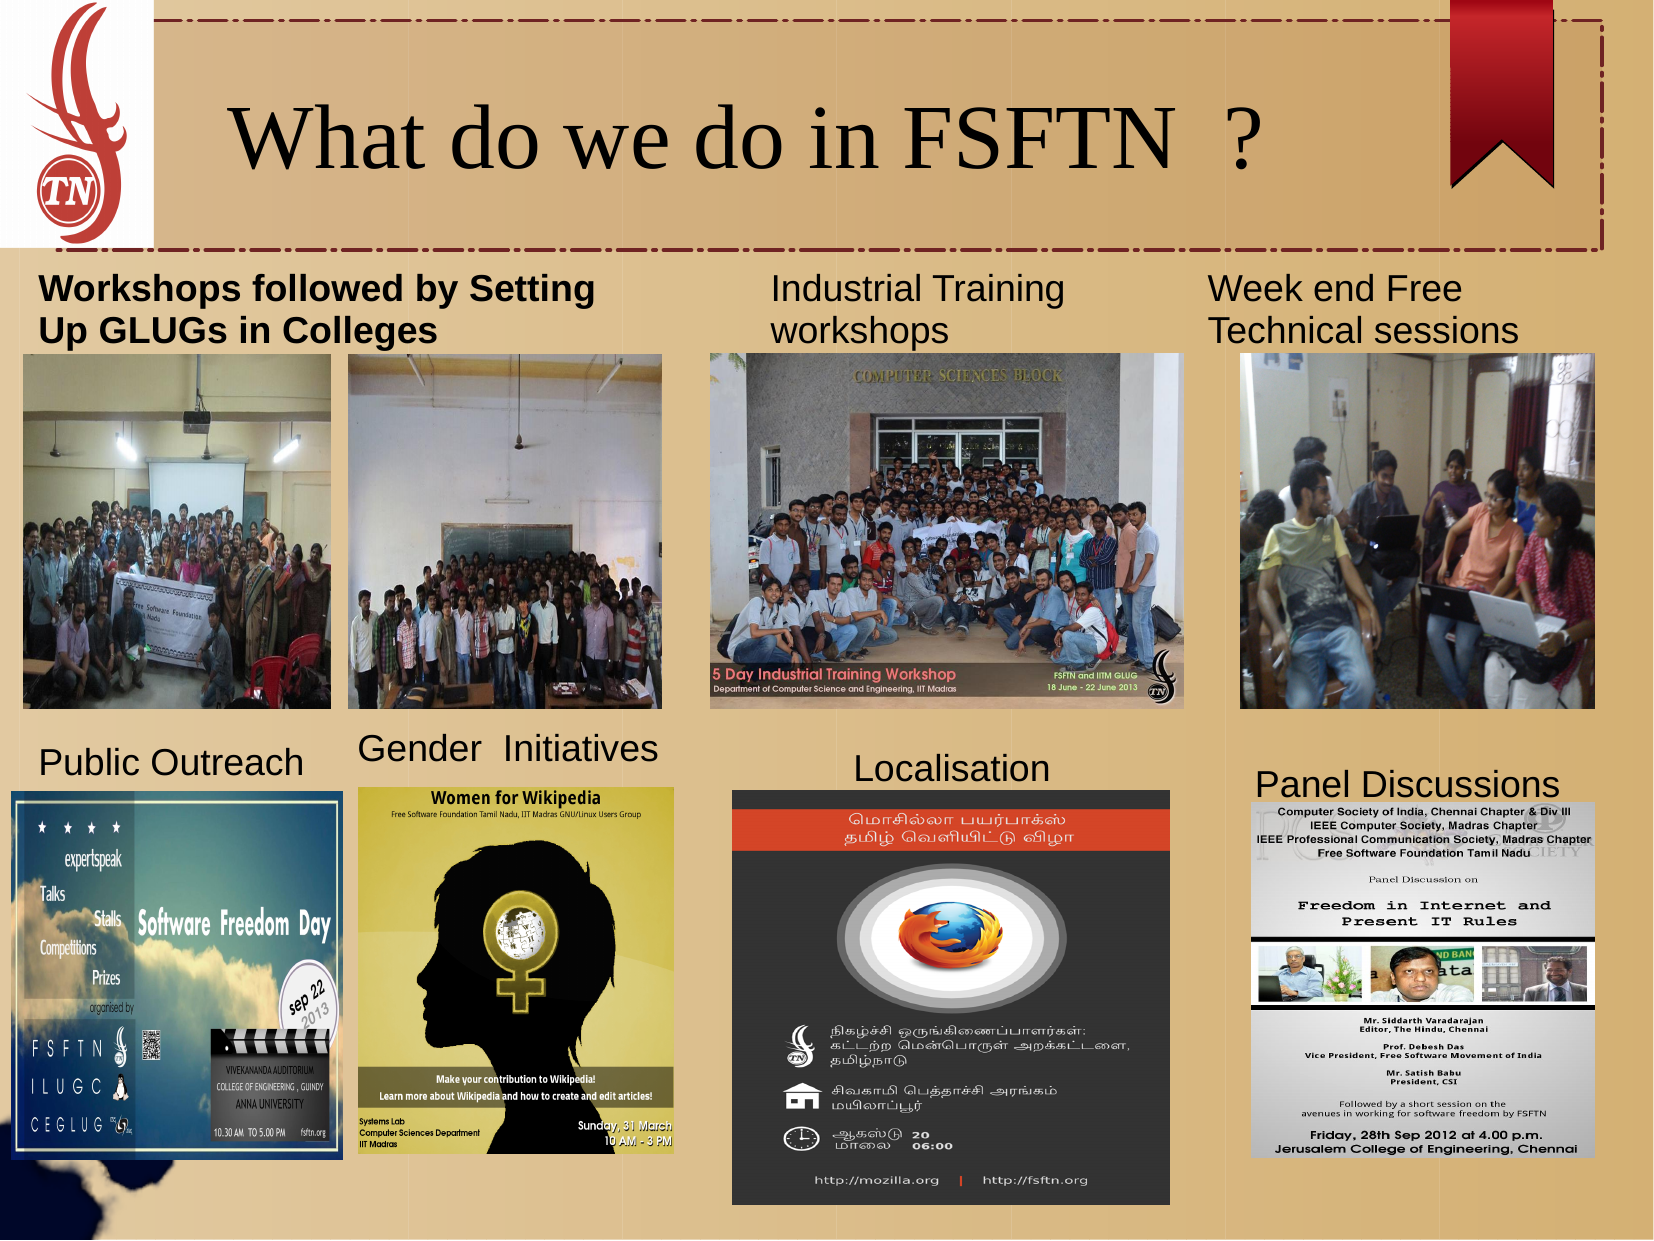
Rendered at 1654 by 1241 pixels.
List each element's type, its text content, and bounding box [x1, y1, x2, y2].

picture [732, 790, 1170, 1205]
text_box Week end Free Technical sessions [1192, 259, 1607, 413]
picture [1251, 802, 1595, 1158]
text_box Industrial Training workshops [755, 259, 1192, 401]
picture [11, 791, 343, 1160]
text_box Public Outreach [23, 734, 342, 791]
picture [1240, 353, 1595, 709]
text_box Localisation [838, 739, 1205, 839]
text_box Panel Discussions [1240, 755, 1583, 855]
text_box Gender Initiatives [342, 720, 910, 826]
picture [0, 0, 154, 249]
picture [348, 401, 662, 709]
picture [710, 353, 1184, 709]
picture [358, 826, 674, 1154]
picture [23, 401, 331, 709]
text_box Workshops followed by Setting Up GLUGs in Colleges [23, 259, 755, 401]
title What do we do in FSFTN ? [154, 47, 1412, 229]
